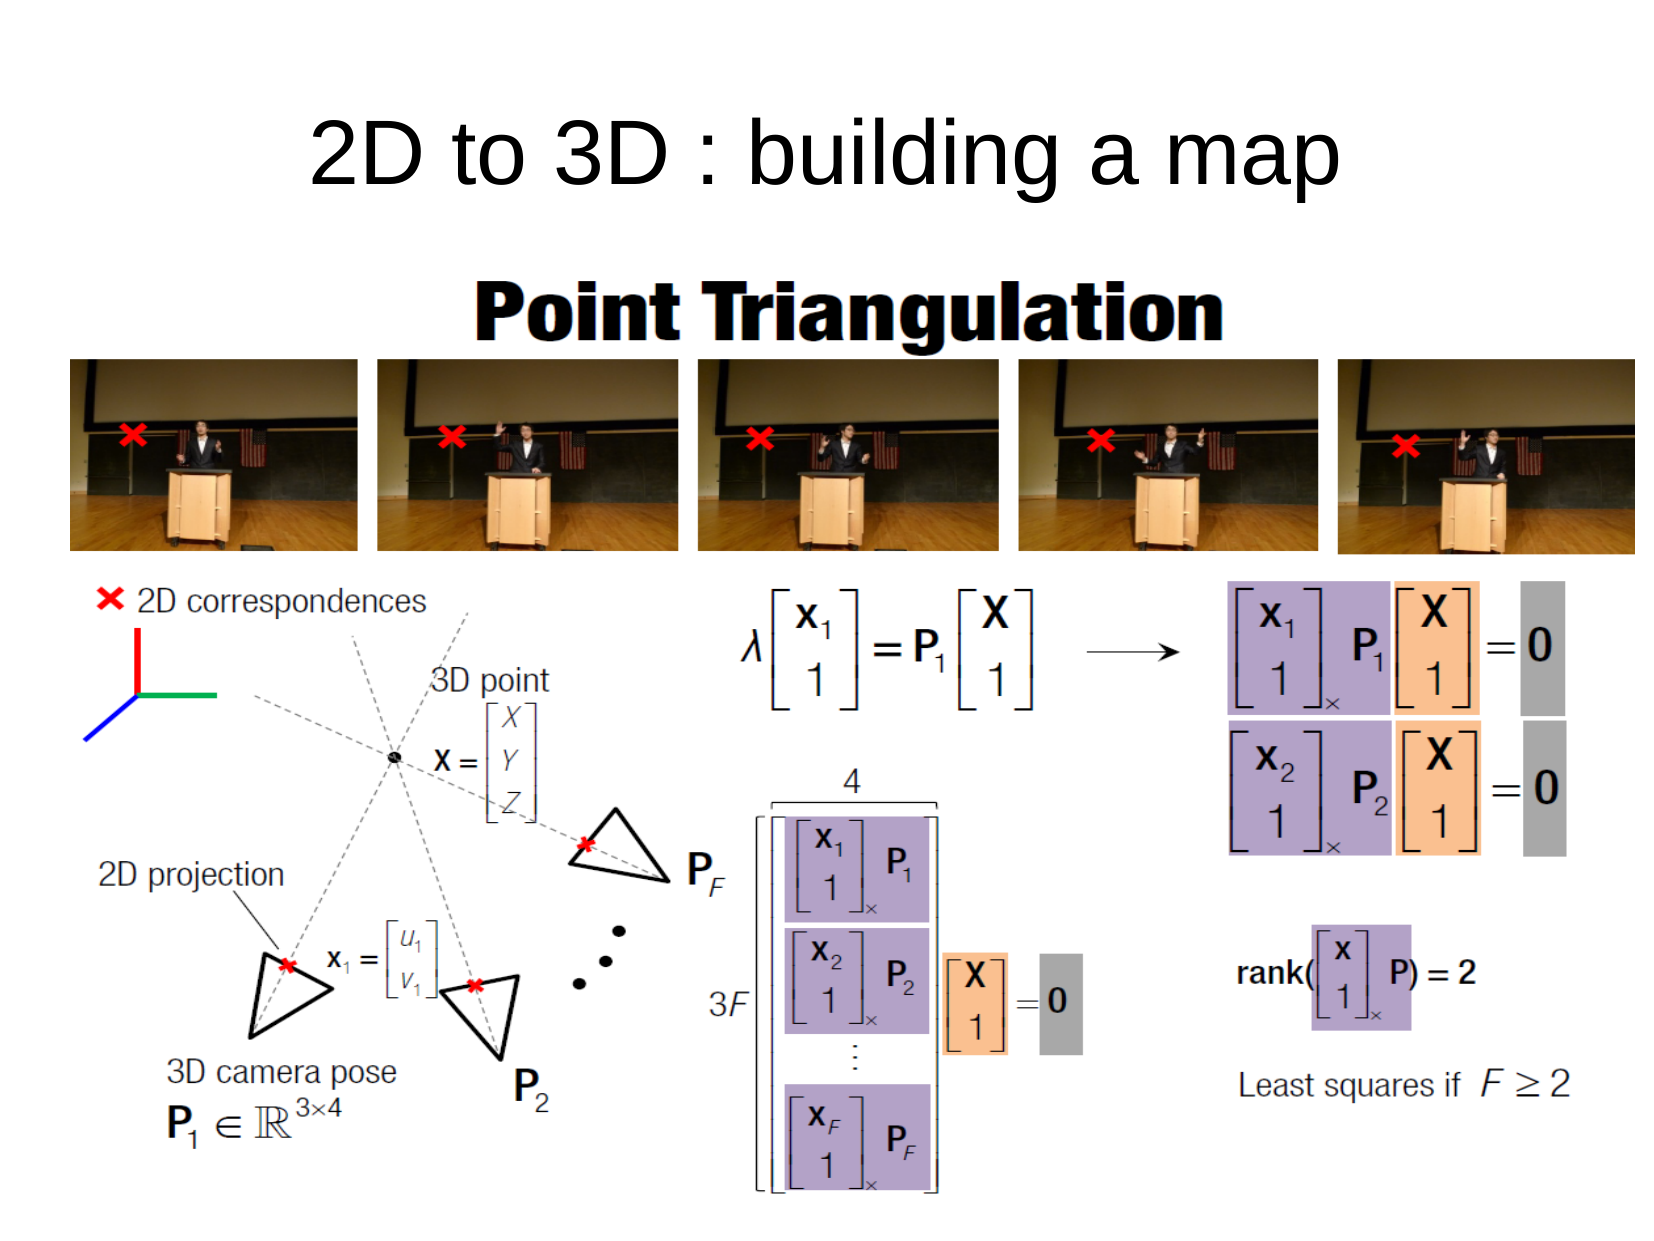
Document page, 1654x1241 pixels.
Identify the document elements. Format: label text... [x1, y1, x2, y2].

title 2D to 3D : building a map [82, 49, 1571, 251]
picture [70, 251, 1635, 1217]
